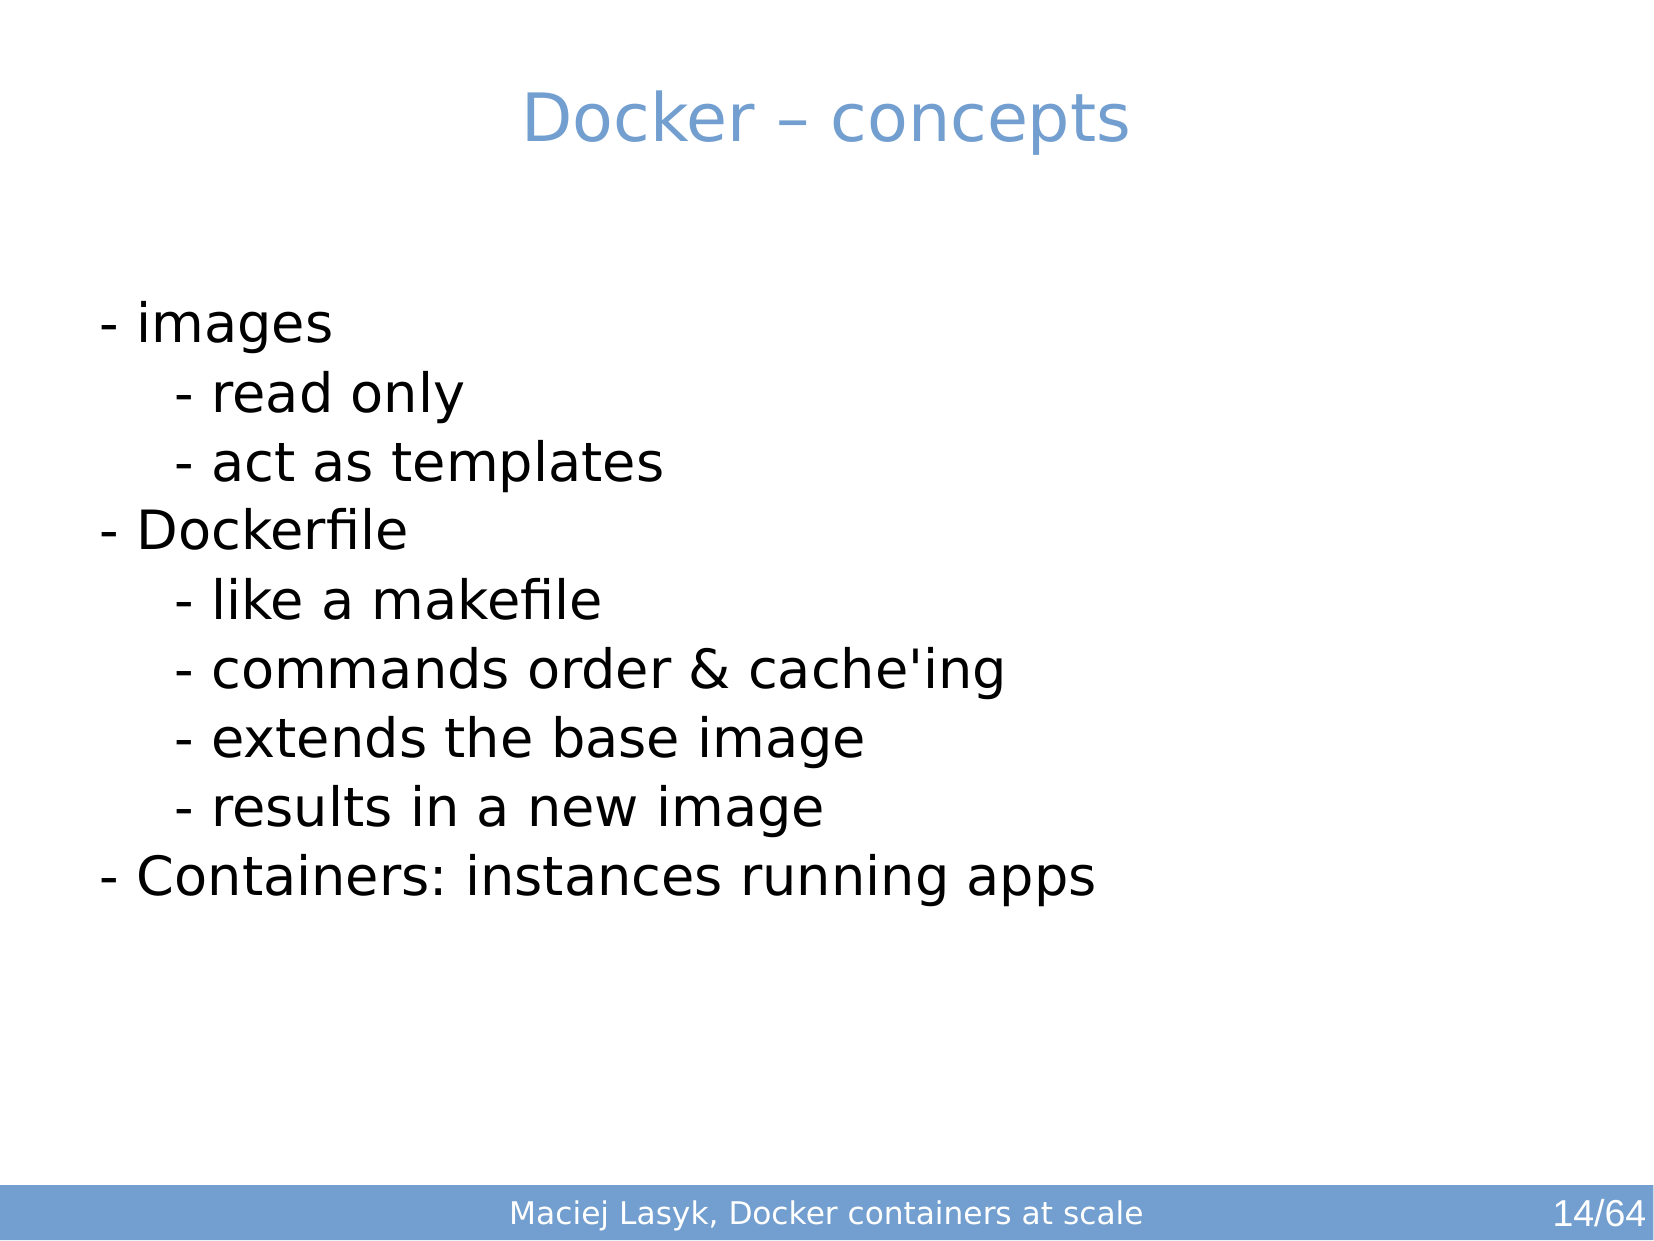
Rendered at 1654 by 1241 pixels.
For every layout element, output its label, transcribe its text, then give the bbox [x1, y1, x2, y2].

text_box 14/64 [1527, 1185, 1654, 1241]
text_box Docker – concepts [506, 72, 1147, 166]
text_box Maciej Lasyk, Docker containers at scale [494, 1188, 1160, 1240]
text_box - images - read only - act as templates - Dockerfile - like a makefile - commands order & cache'ing - extends the base image - results in a new image - Containers: instances running apps [85, 285, 1114, 916]
text_box [0, 1185, 1527, 1241]
